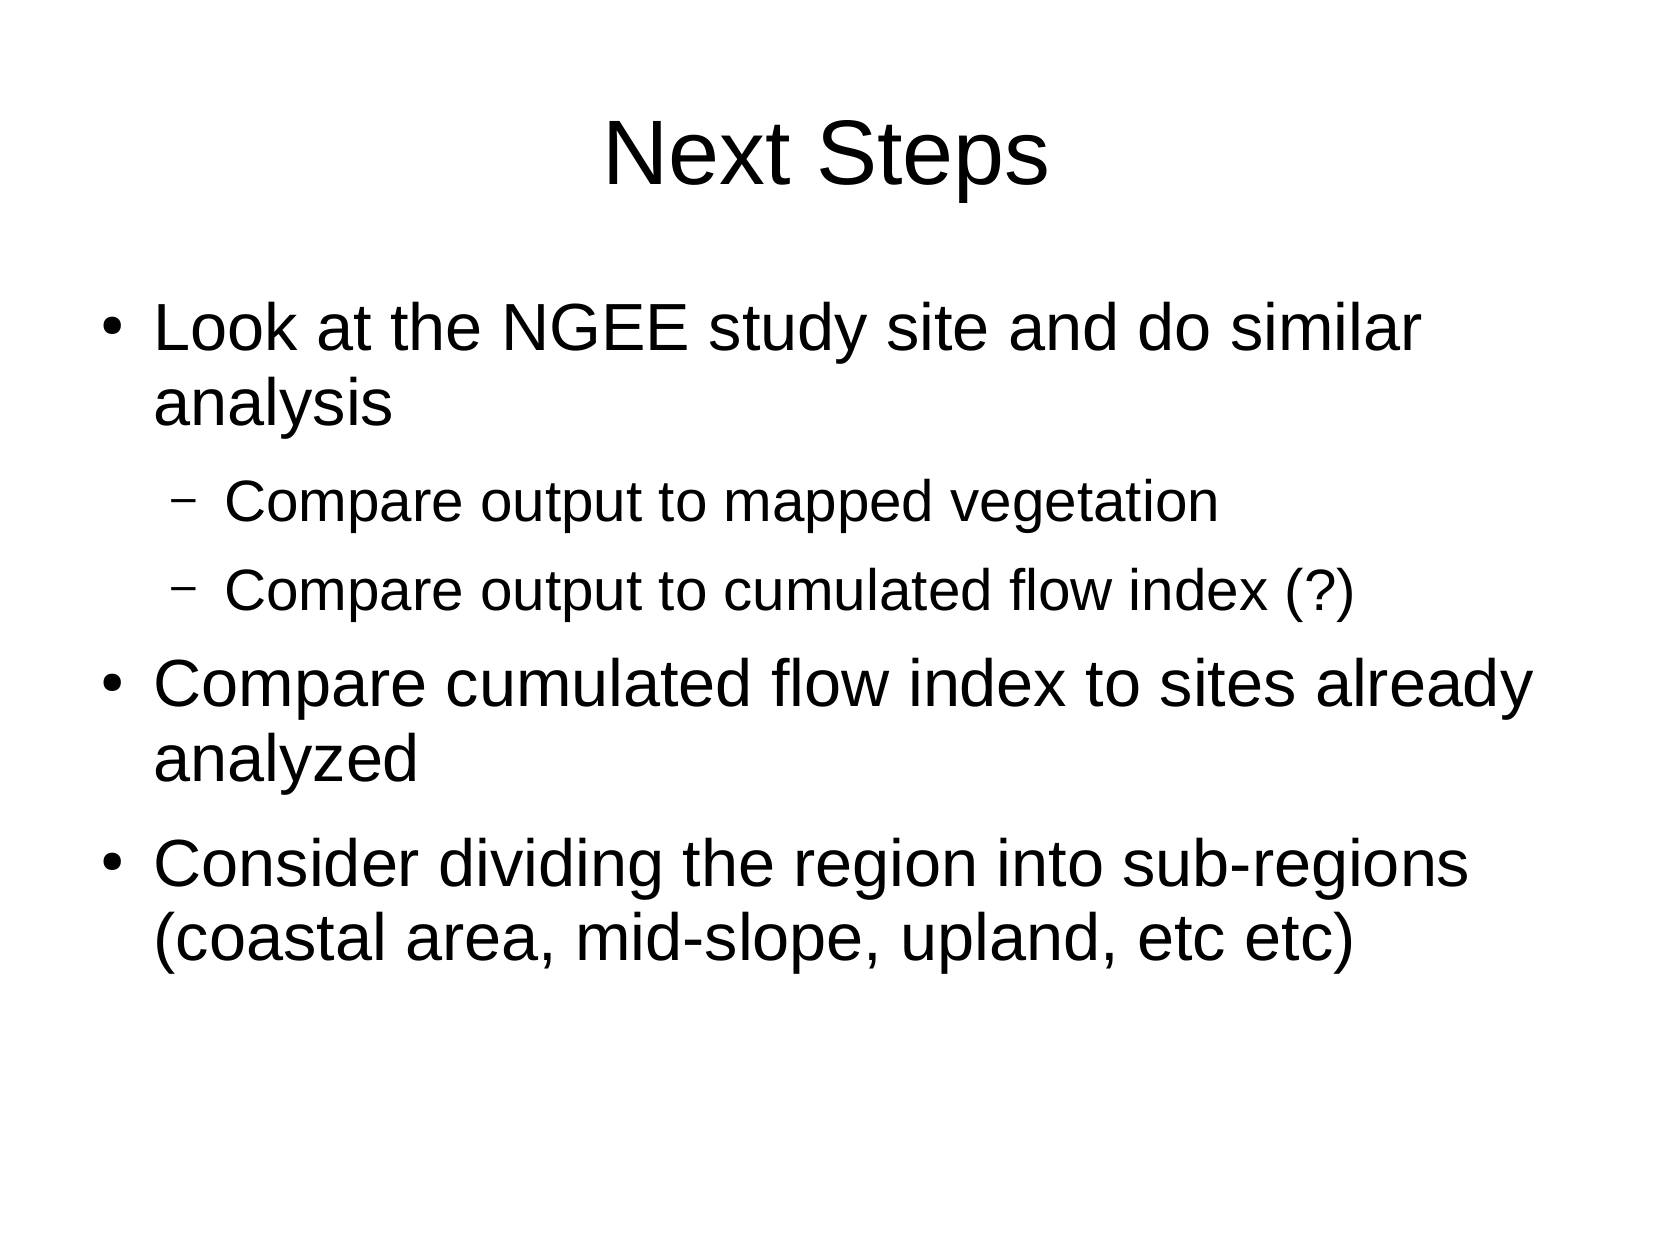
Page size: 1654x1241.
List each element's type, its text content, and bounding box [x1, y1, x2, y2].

title Next Steps [82, 49, 1571, 257]
list Look at the NGEE study site and do similar analysis Compare output to mapped vegetation Compare output to cumulated flow index (?) Compare cumulated flow index to sites already analyzed Consider dividing the region into sub-regions (coastal area, mid-slope, upland, etc etc) [82, 290, 1561, 1010]
